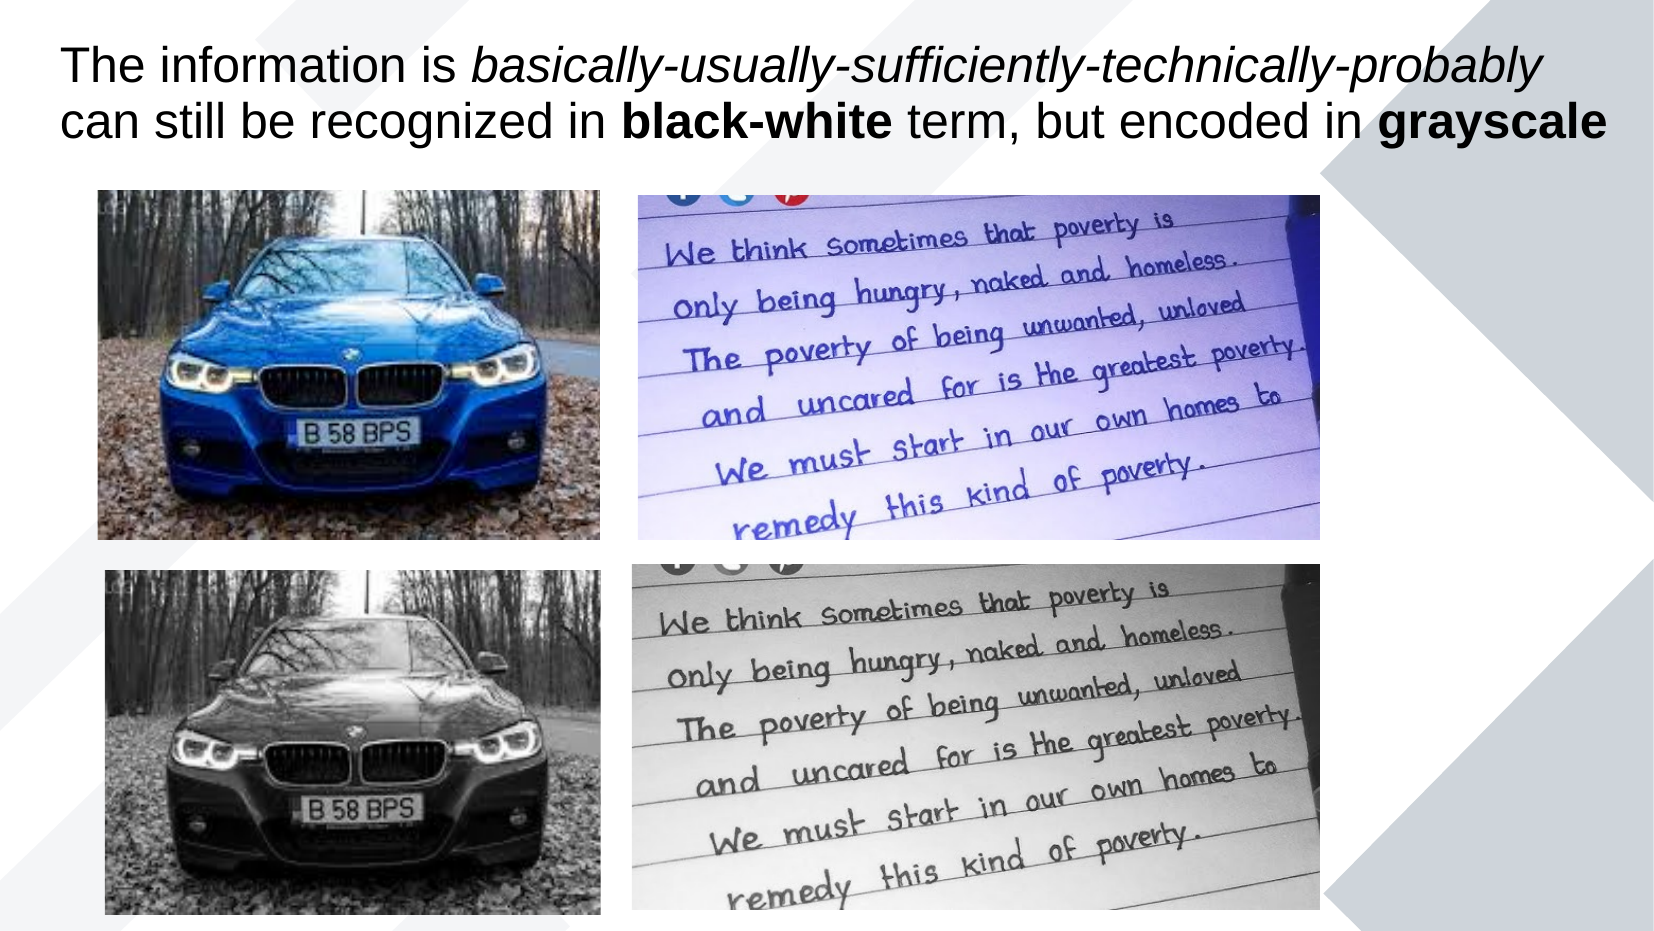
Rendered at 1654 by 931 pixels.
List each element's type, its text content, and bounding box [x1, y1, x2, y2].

text_box The information is basically-usually-sufficiently-technically-probably can still be recognized in black-white term, but encoded in grayscale [45, 30, 1635, 213]
picture [105, 570, 601, 916]
picture [97, 190, 601, 541]
picture [631, 564, 1320, 910]
picture [637, 195, 1320, 541]
